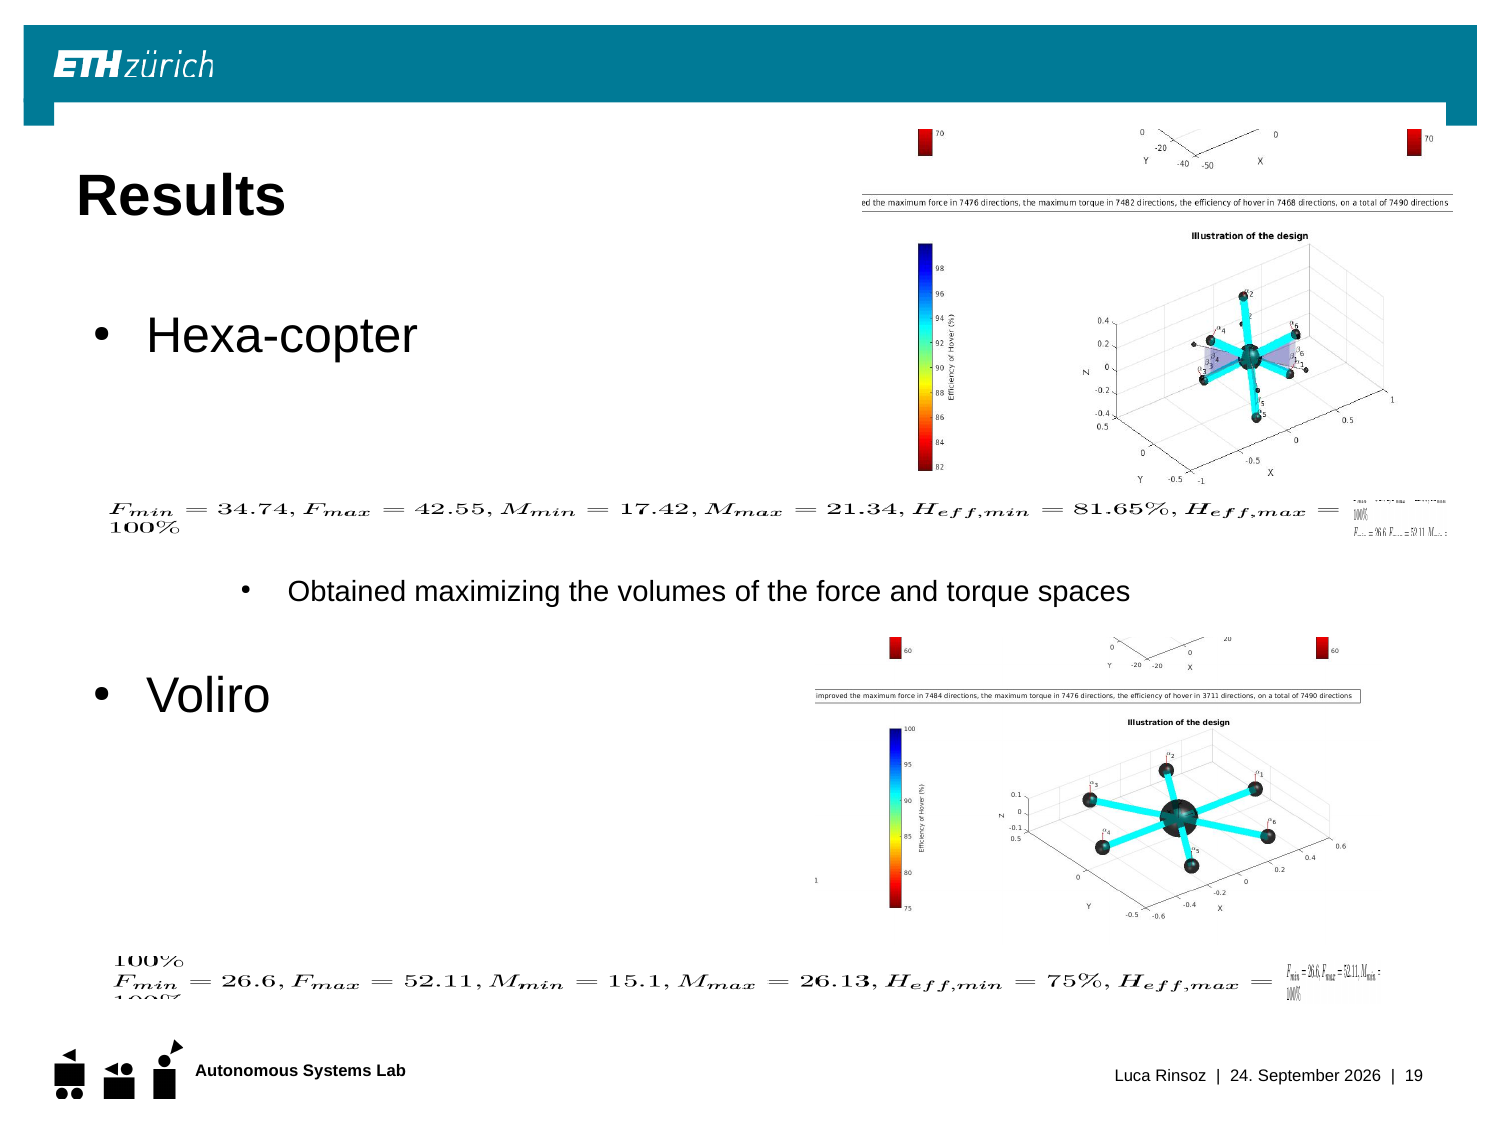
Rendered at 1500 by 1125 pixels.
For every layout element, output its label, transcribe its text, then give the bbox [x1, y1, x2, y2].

picture [815, 637, 1382, 945]
picture [102, 129, 1453, 538]
title Results [53, 101, 1447, 290]
picture [106, 956, 1381, 1008]
list Hexa-copter Obtained maximizing the volumes of the force and torque spaces Voliro [75, 307, 1426, 1054]
